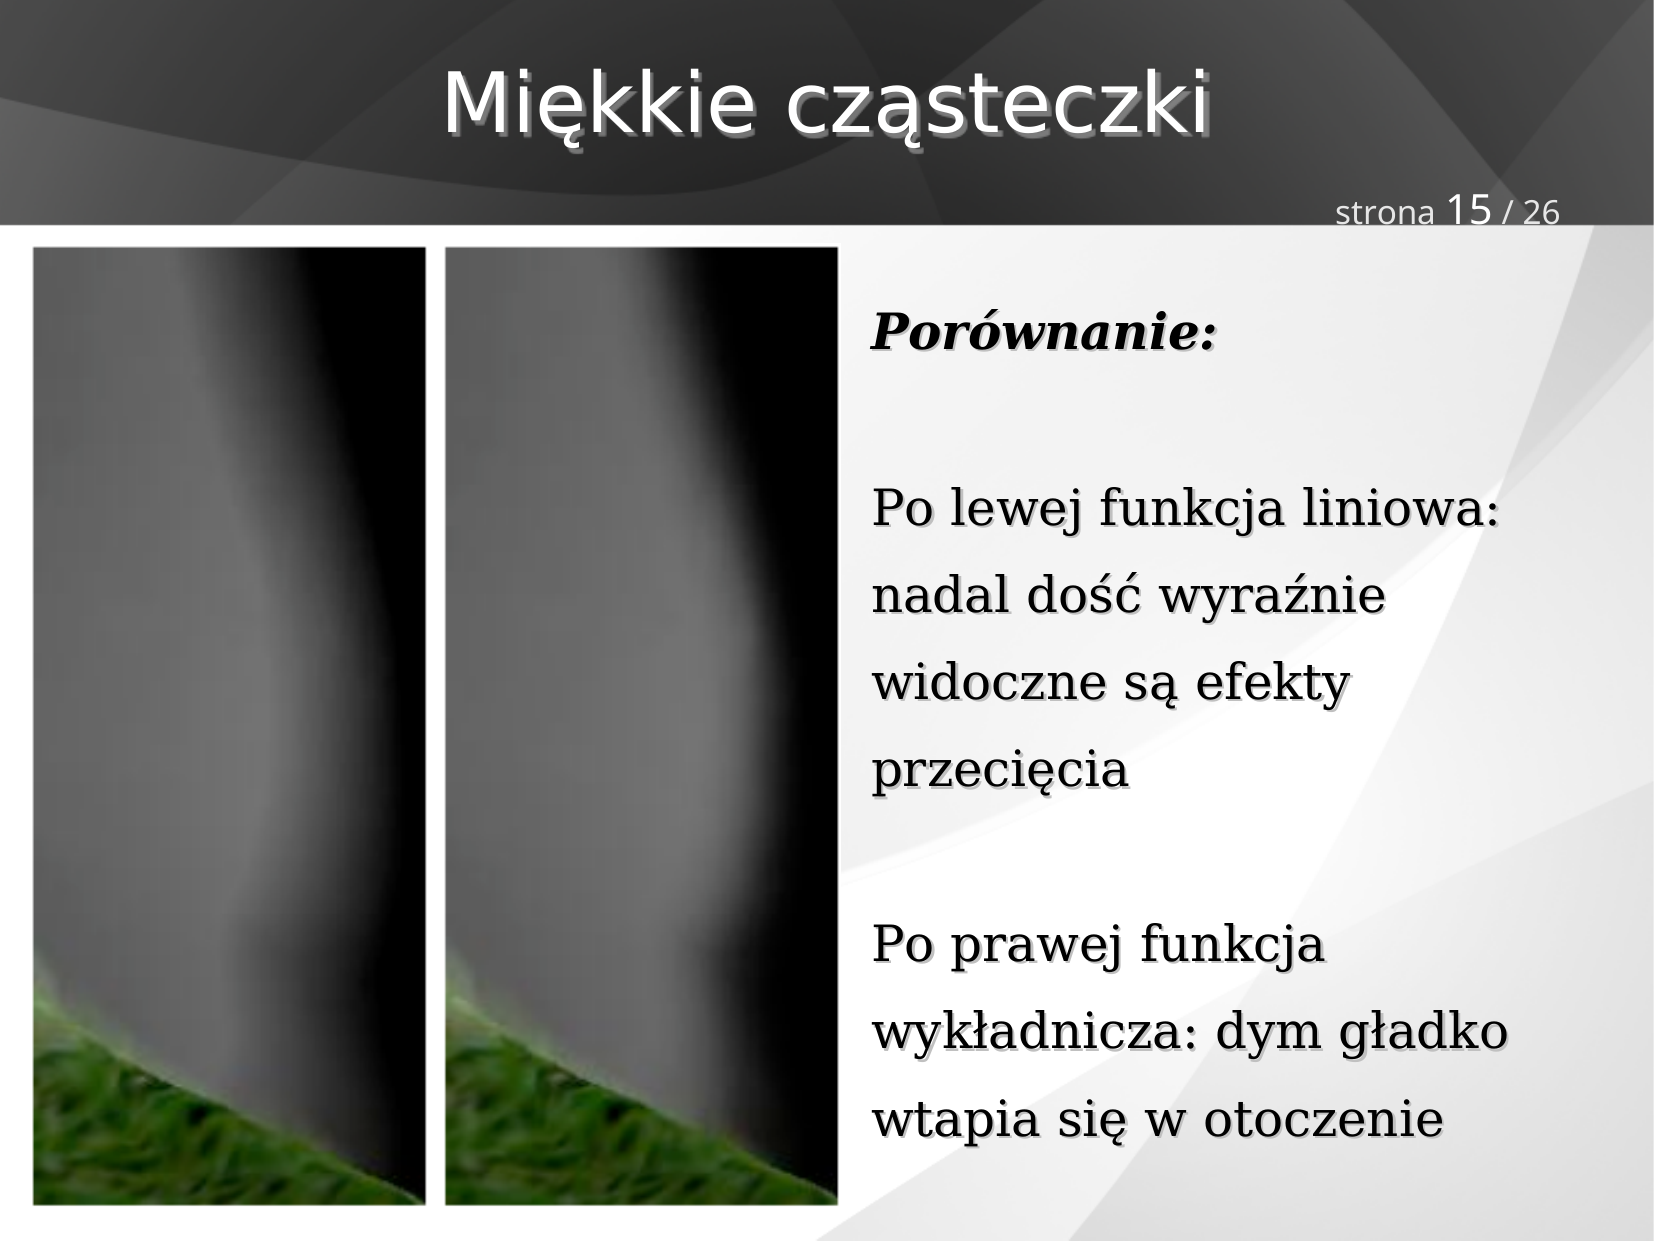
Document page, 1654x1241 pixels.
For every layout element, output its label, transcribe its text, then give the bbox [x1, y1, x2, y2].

title Miękkie cząsteczki [0, 0, 1654, 208]
picture [0, 208, 1654, 1241]
text_box strona <numer> / 26 [1381, 172, 1654, 247]
text_box Porównanie: Po lewej funkcja liniowa: nadal dość wyraźnie widoczne są efekty przecięcia Po prawej funkcja wykładnicza: dym gładko wtapia się w otoczenie [856, 265, 1595, 1211]
